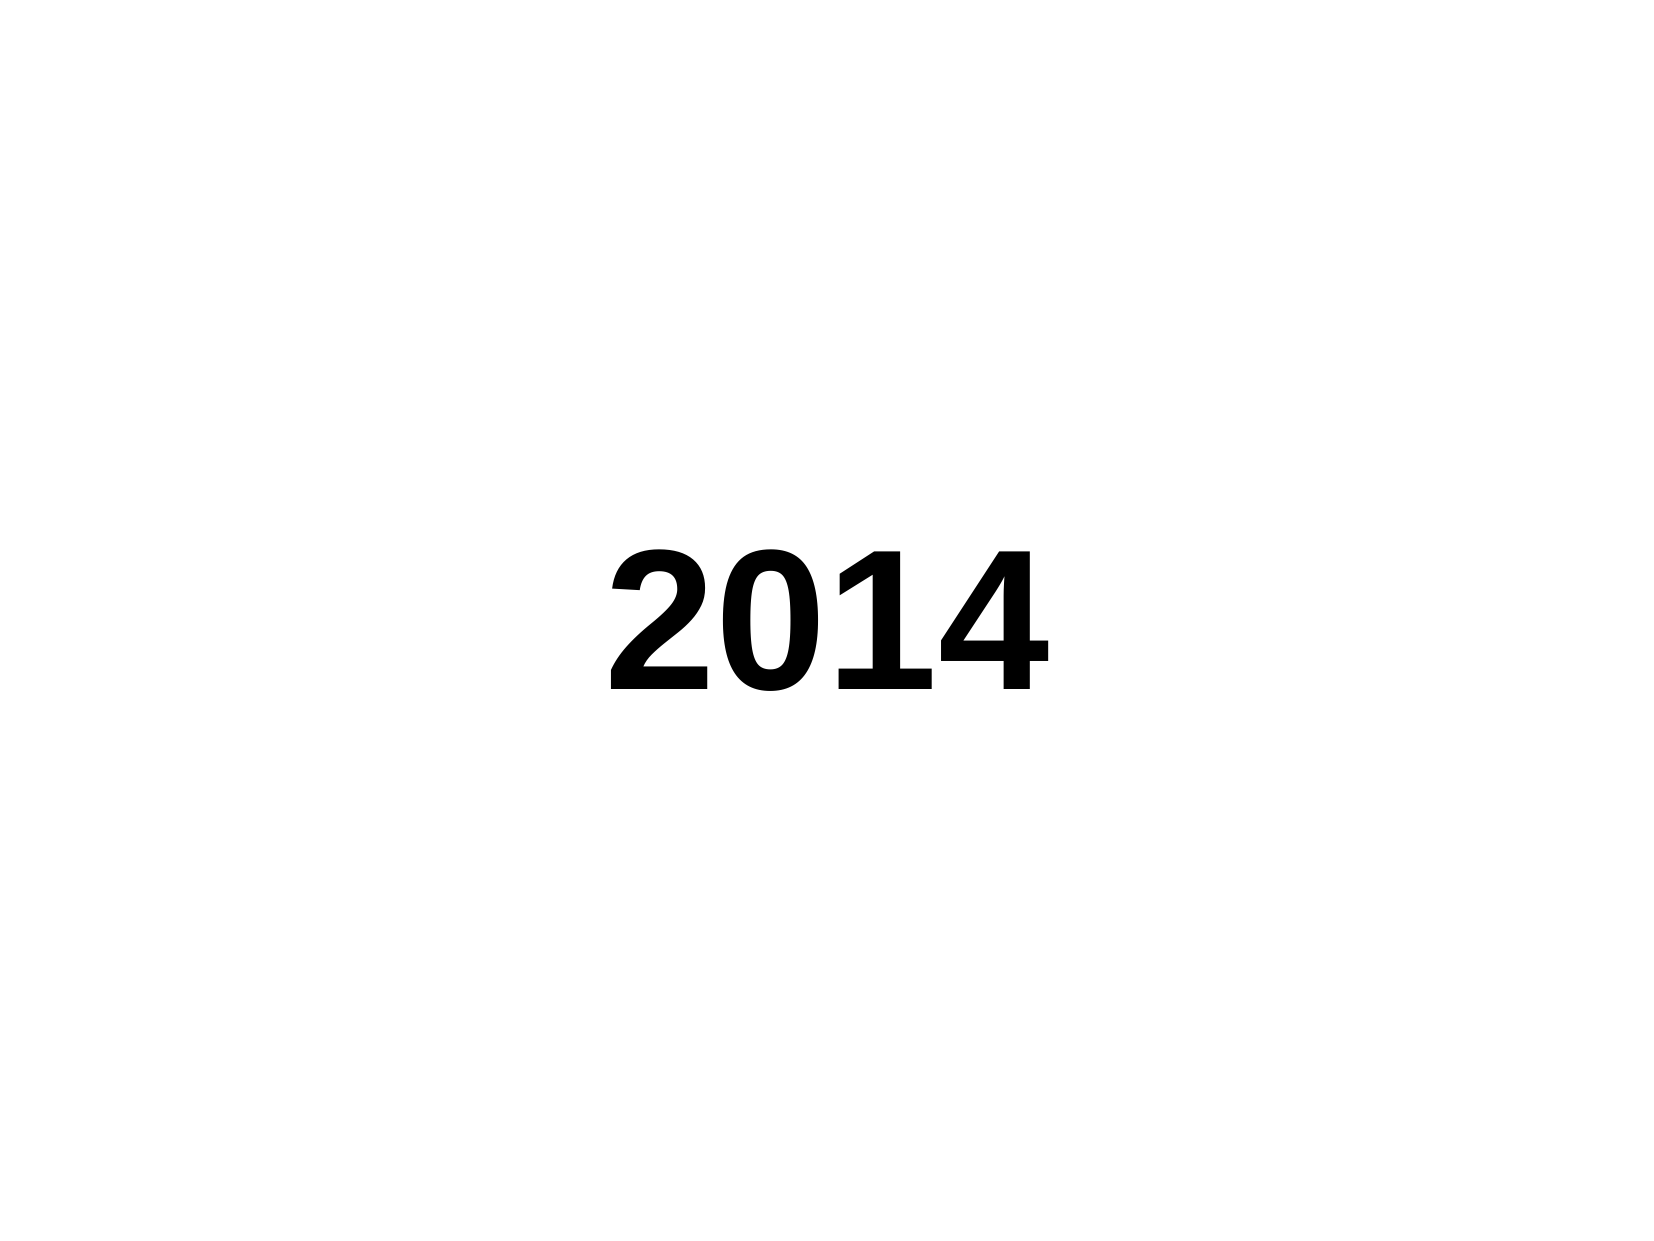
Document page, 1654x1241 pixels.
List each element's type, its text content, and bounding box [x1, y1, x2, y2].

subtitle 2014 [82, 140, 1571, 1101]
